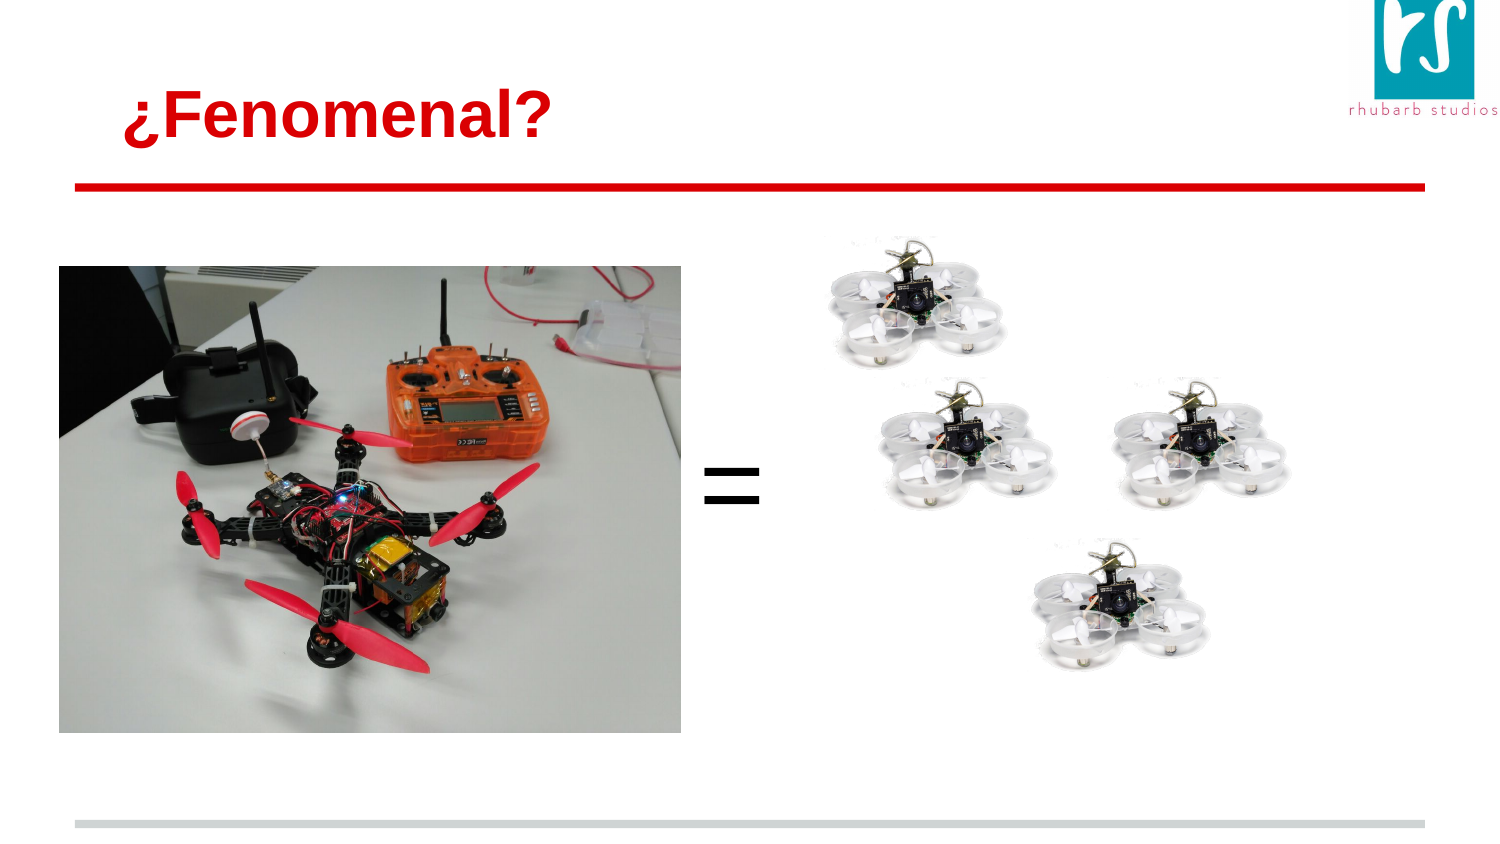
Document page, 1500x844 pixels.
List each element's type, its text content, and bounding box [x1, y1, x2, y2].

picture [874, 377, 1078, 514]
picture [59, 266, 681, 733]
title ¿Fenomenal? [106, 24, 1457, 166]
picture [1348, 0, 1500, 118]
picture [824, 236, 1028, 372]
text_box = [685, 414, 875, 556]
picture [1027, 538, 1231, 674]
picture [1107, 377, 1312, 514]
